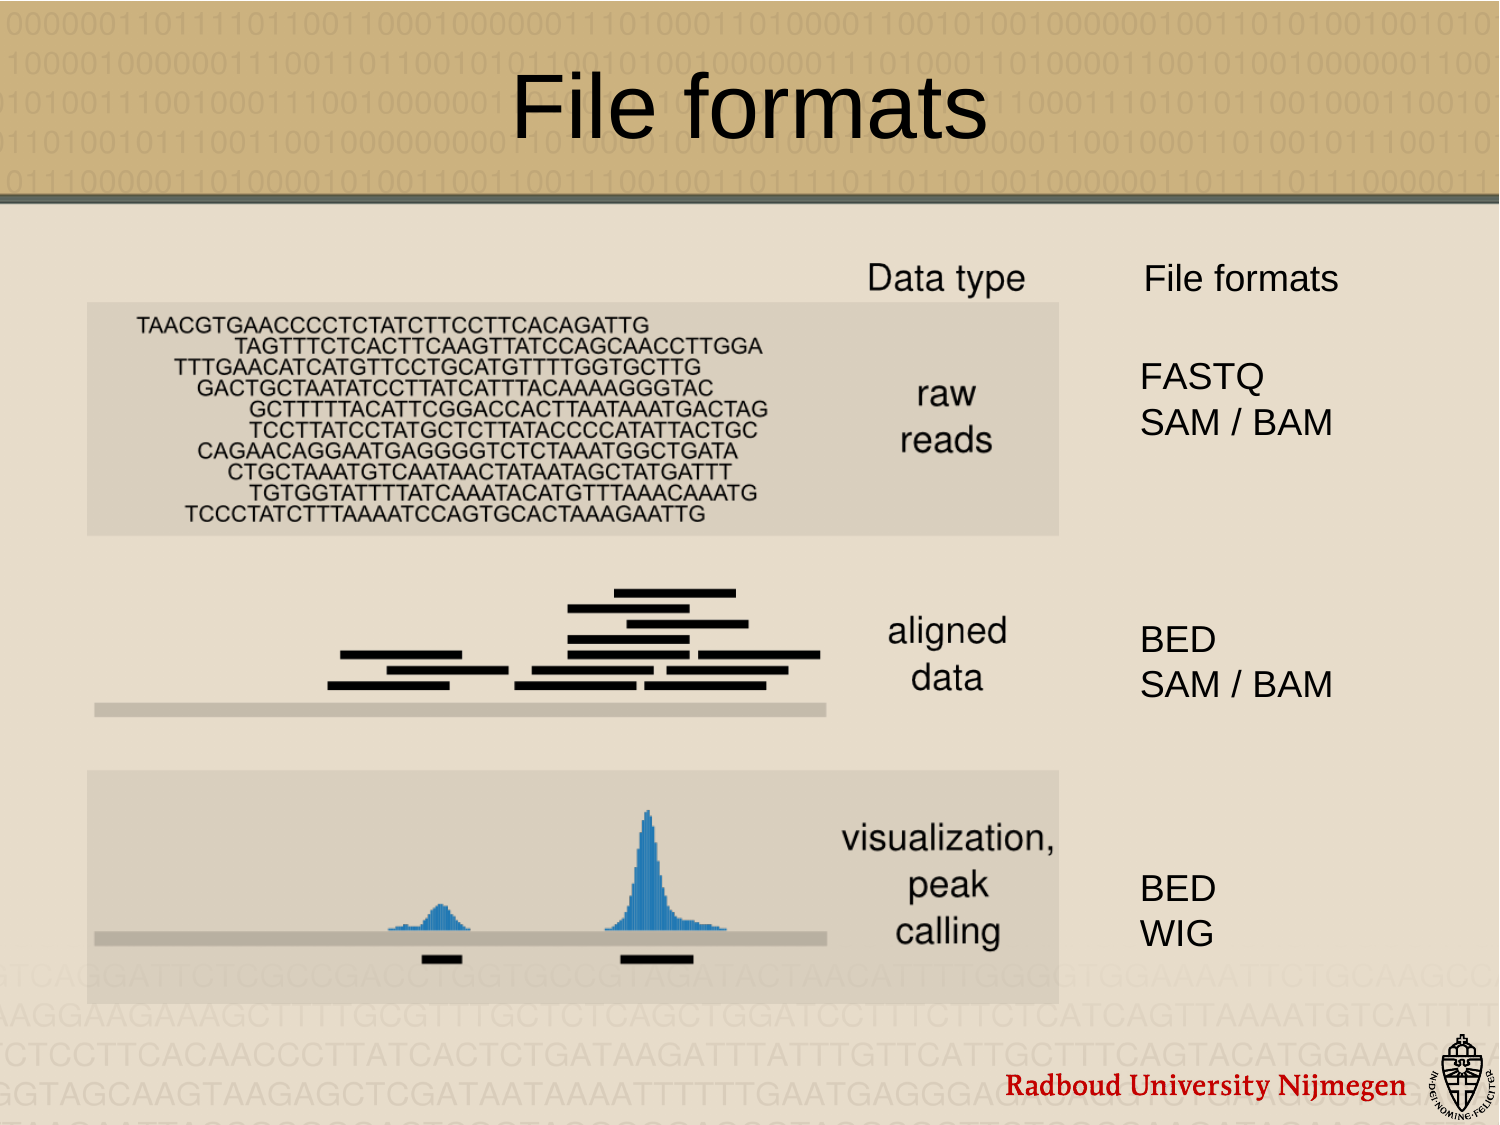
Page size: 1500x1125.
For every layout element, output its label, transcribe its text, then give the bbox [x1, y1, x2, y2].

text_box BED SAM / BAM [1125, 607, 1348, 713]
text_box FASTQ SAM / BAM [1125, 345, 1348, 451]
picture [0, 1, 1500, 1125]
text_box BED WIG [1125, 856, 1232, 962]
title File formats [75, 7, 1425, 196]
text_box File formats [1128, 246, 1355, 306]
